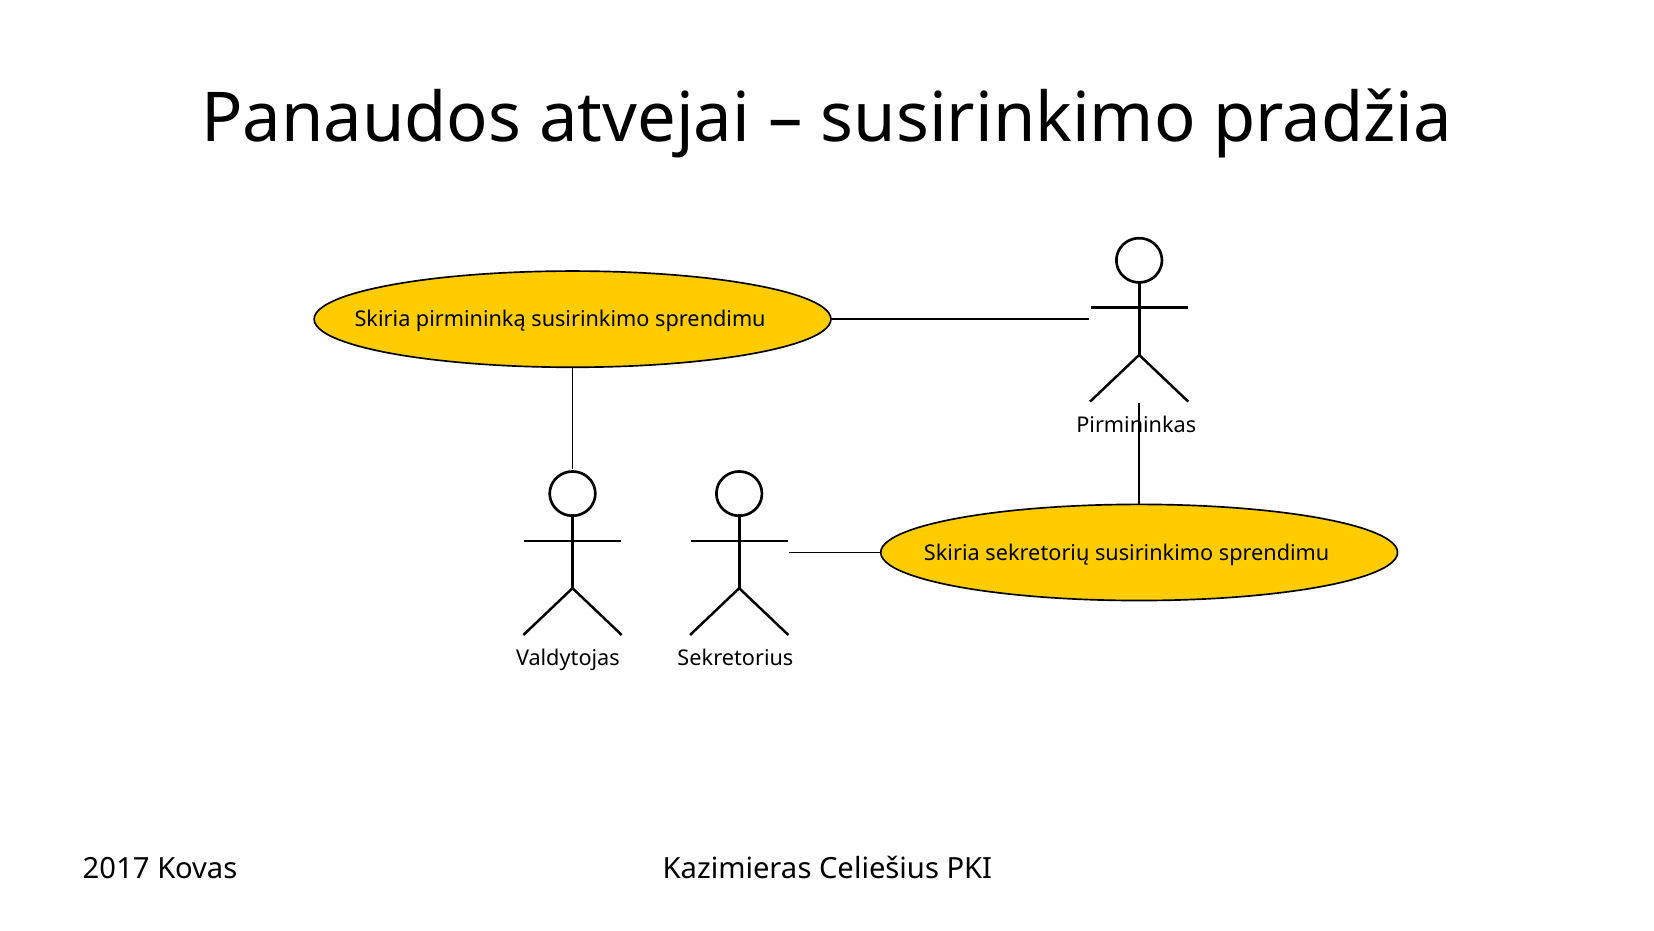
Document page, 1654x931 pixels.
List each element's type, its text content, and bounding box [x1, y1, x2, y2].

picture [286, 210, 1426, 702]
title Panaudos atvejai – susirinkimo pradžia [82, 37, 1571, 193]
